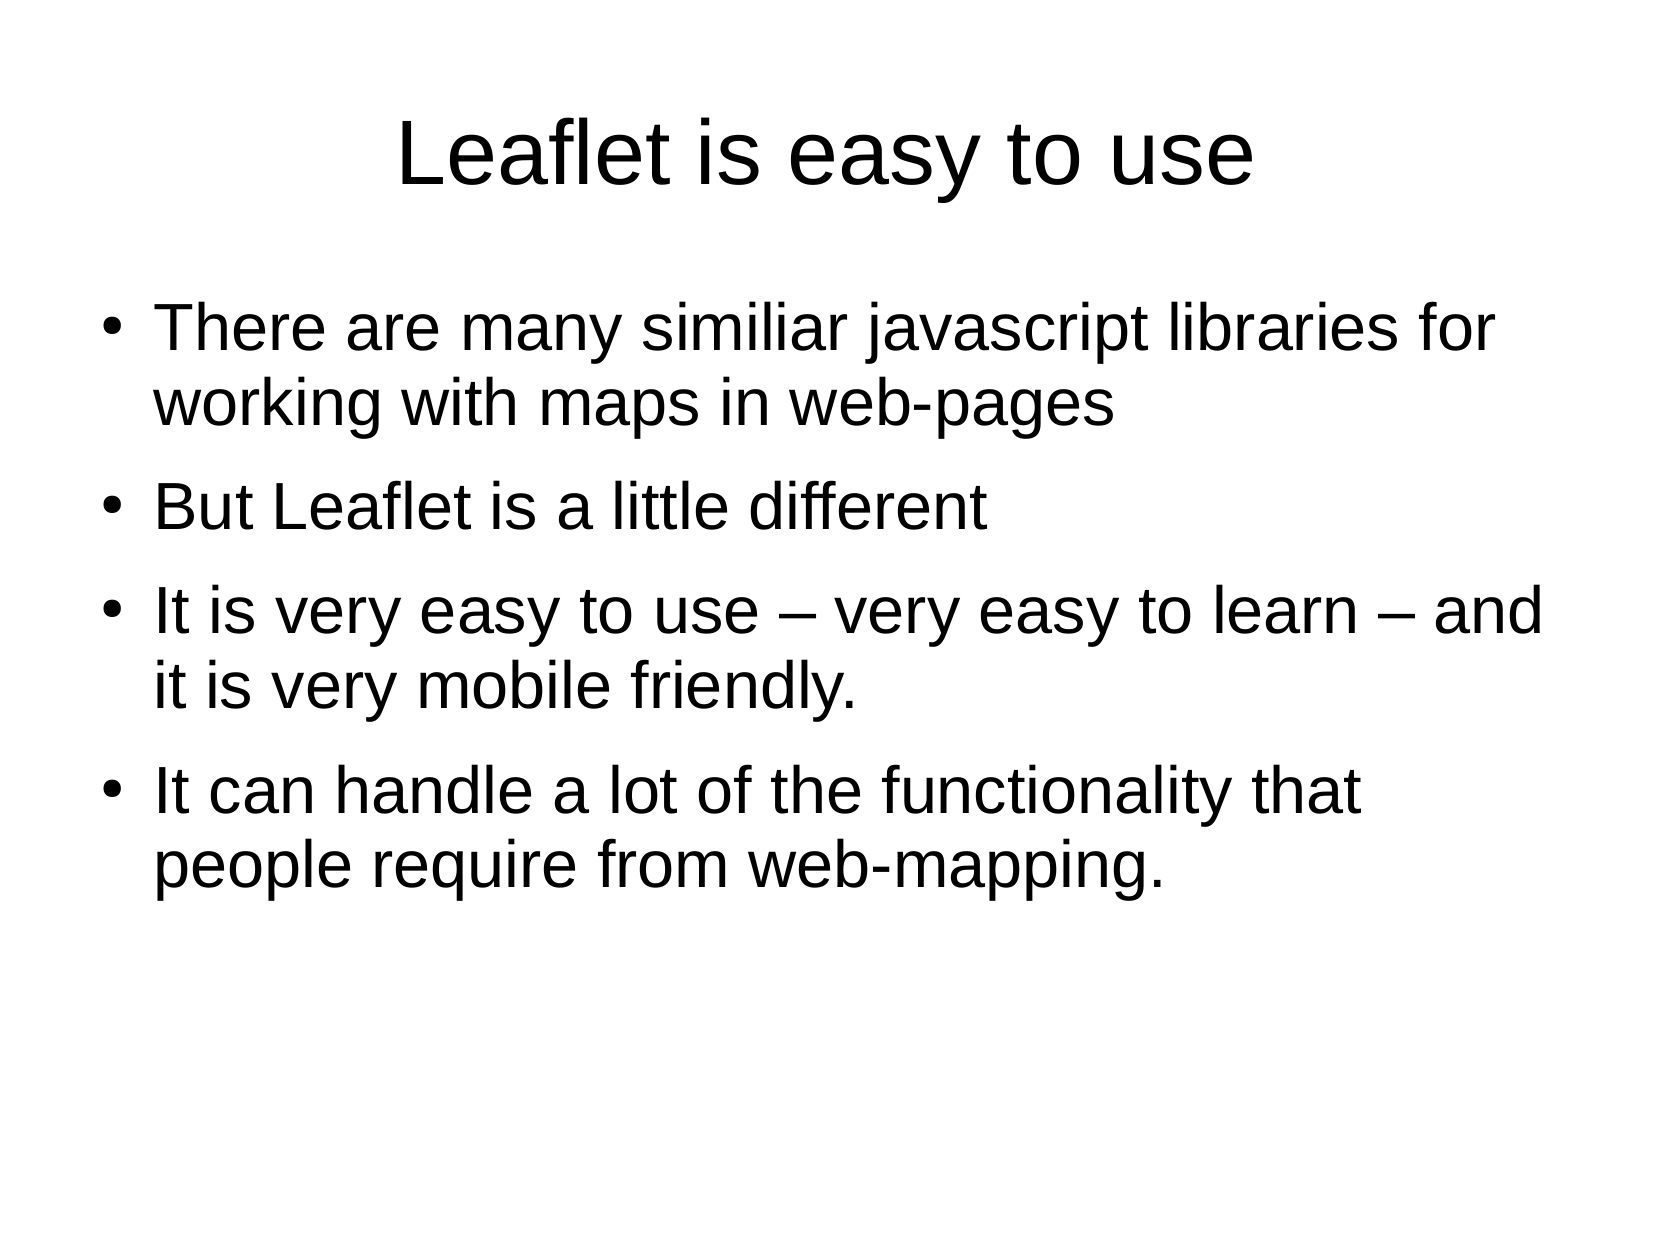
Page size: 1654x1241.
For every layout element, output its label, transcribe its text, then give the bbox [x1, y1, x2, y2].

title Leaflet is easy to use [82, 49, 1571, 257]
list There are many similiar javascript libraries for working with maps in web-pages But Leaflet is a little different It is very easy to use – very easy to learn – and it is very mobile friendly. It can handle a lot of the functionality that people require from web-mapping. [82, 290, 1571, 1010]
